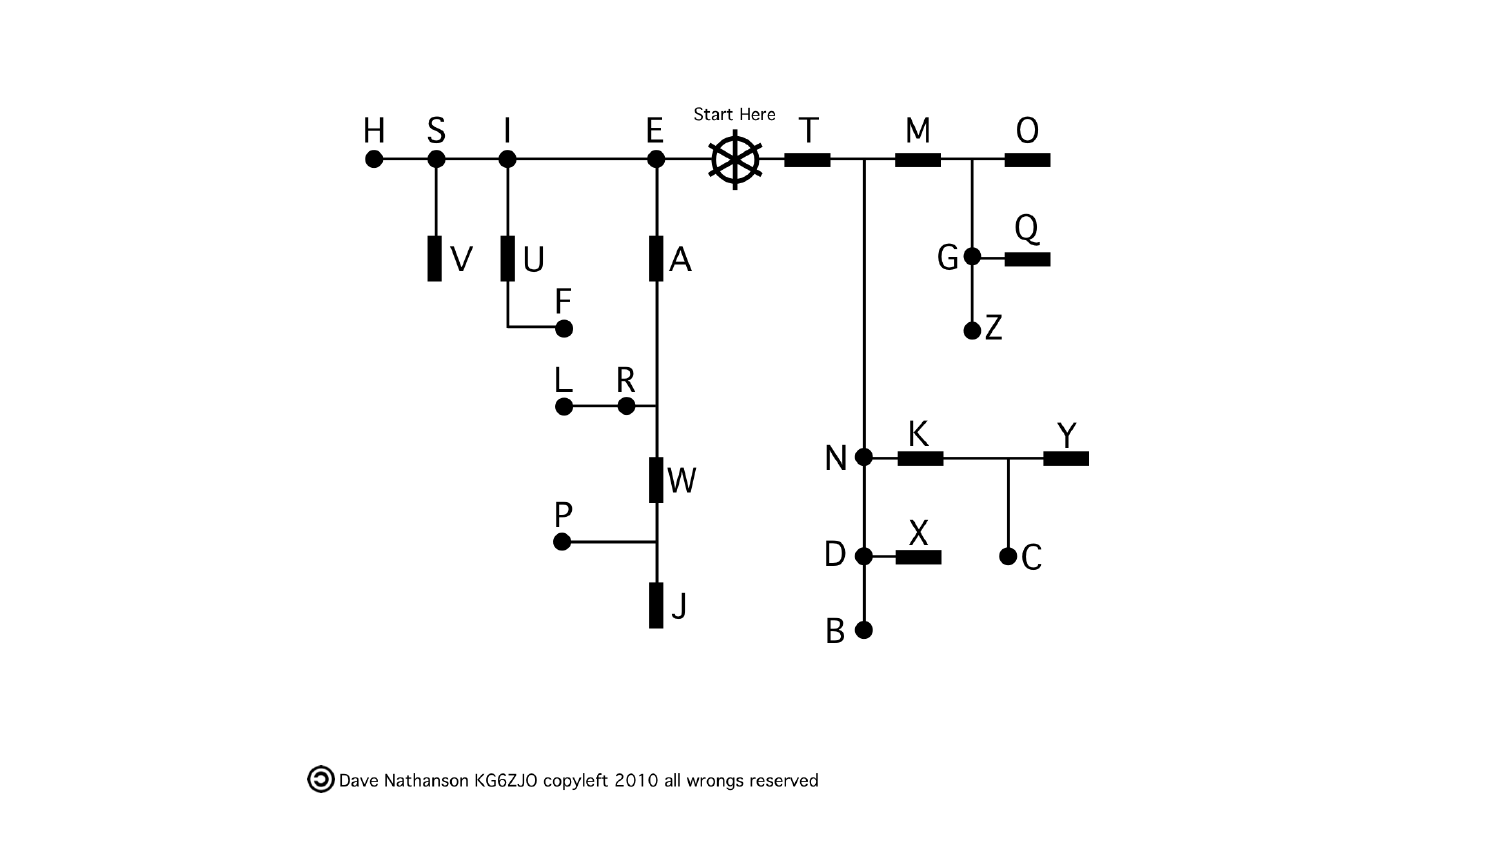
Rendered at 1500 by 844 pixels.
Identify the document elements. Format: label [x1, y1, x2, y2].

picture [304, 102, 1099, 800]
